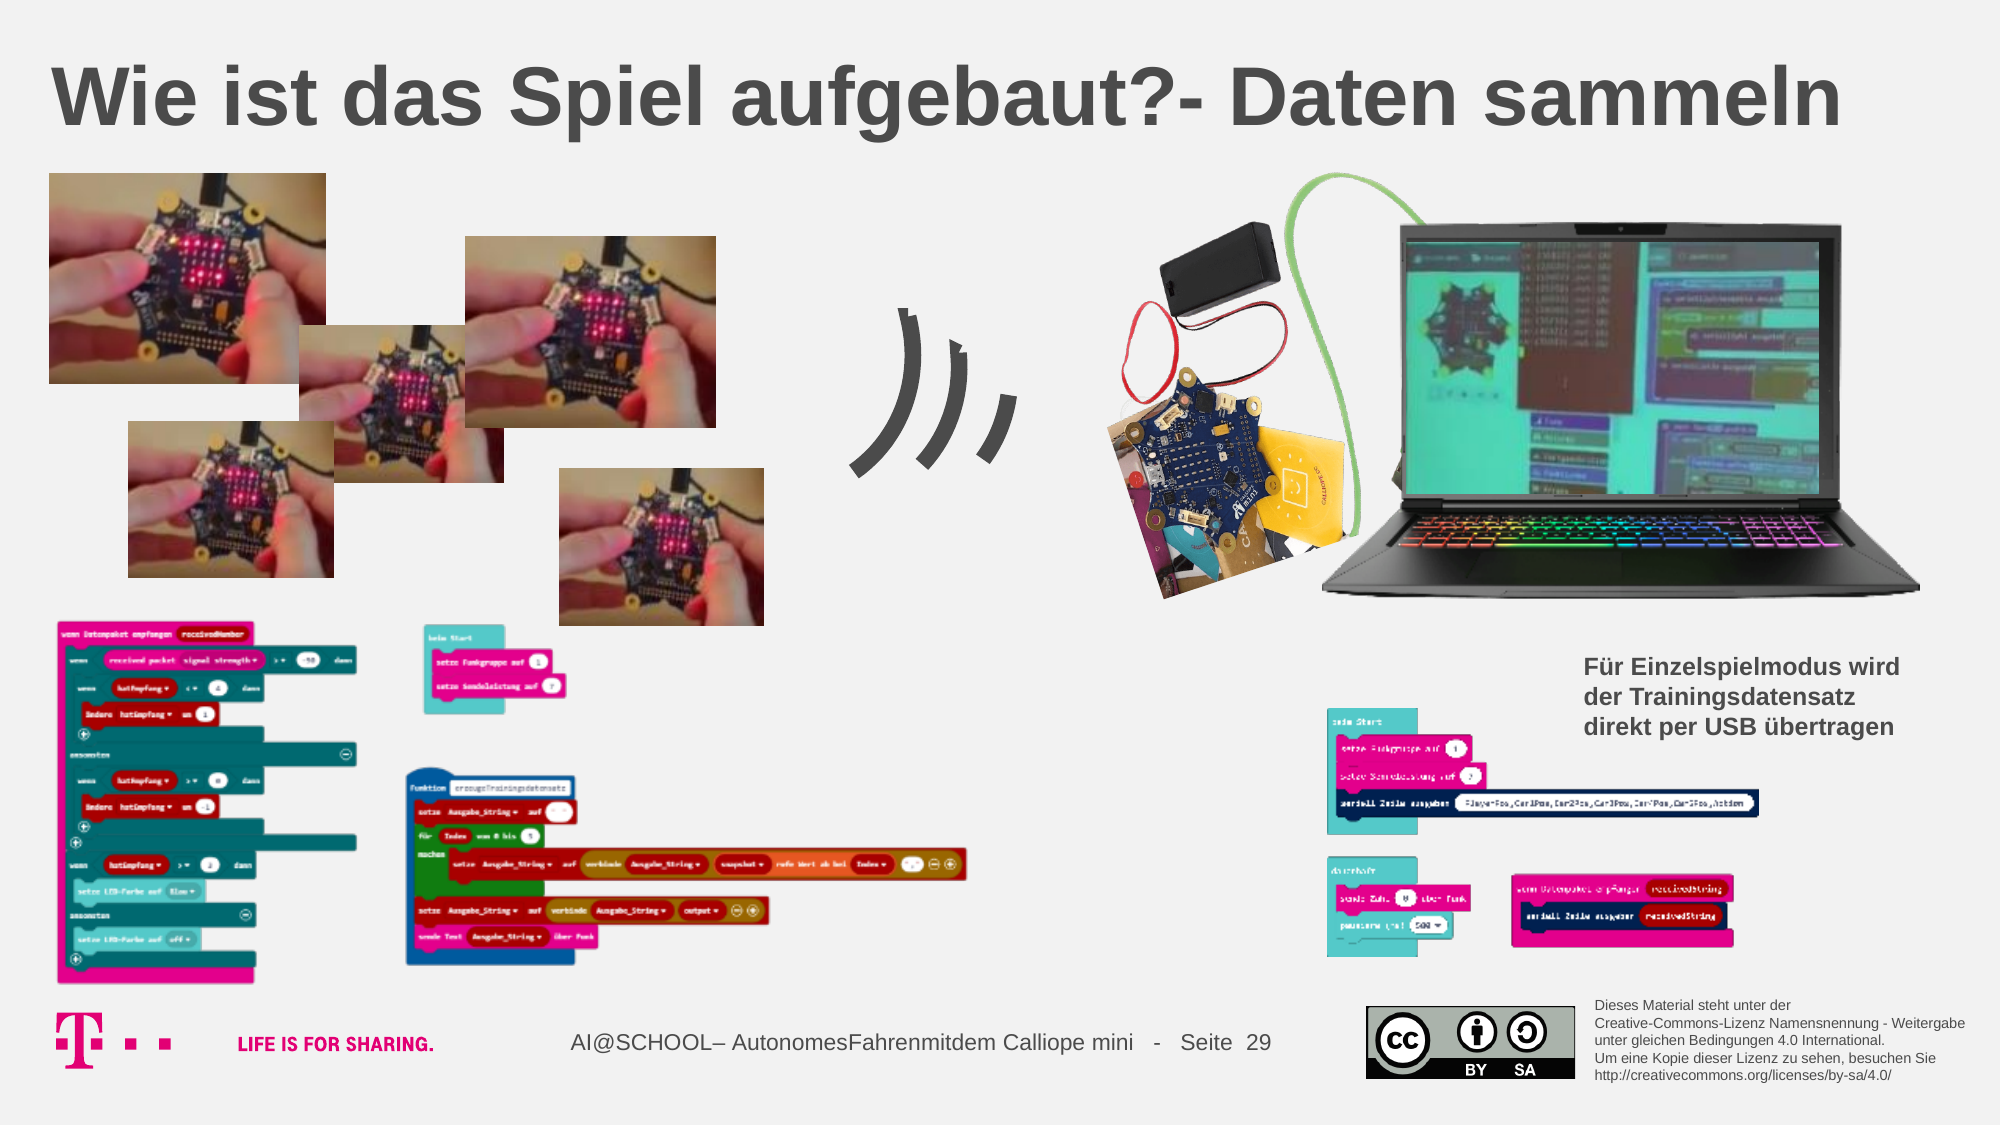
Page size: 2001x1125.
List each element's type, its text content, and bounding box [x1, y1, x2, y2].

picture [1052, 143, 1923, 613]
text_box Wie ist das Spiel aufgebaut?- Daten sammeln [36, 45, 1964, 174]
picture [36, 468, 993, 1013]
picture [49, 173, 716, 578]
picture [1327, 708, 1759, 957]
text_box Für Einzelspielmodus wird der Trainingsdatensatz direkt per USB übertragen [1571, 644, 1946, 756]
